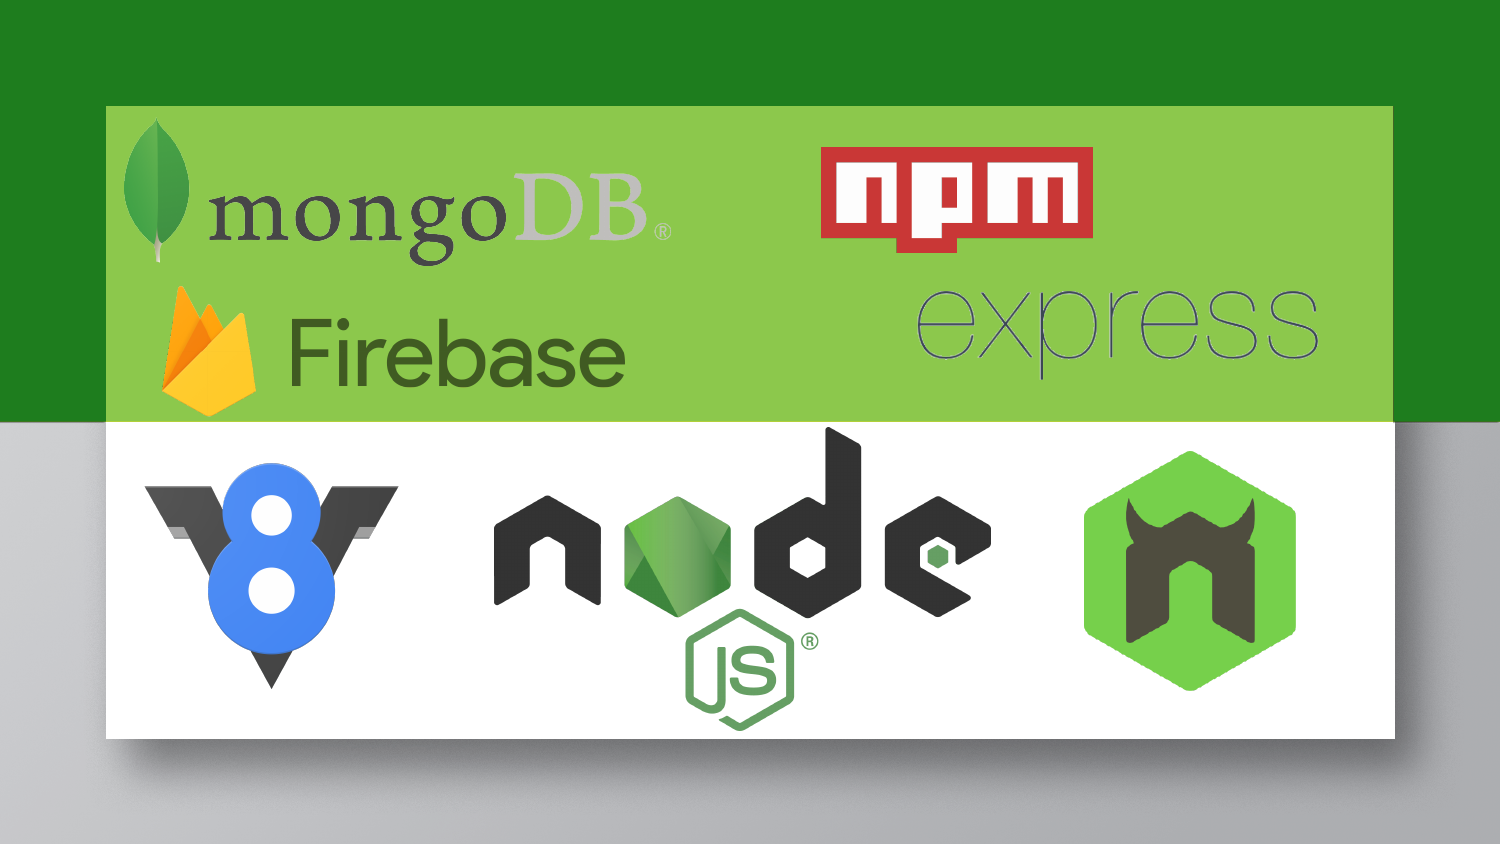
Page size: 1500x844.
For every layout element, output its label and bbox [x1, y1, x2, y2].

picture [0, 422, 1500, 844]
text_box [0, 0, 1500, 422]
picture [161, 286, 625, 418]
picture [124, 117, 671, 266]
picture [821, 147, 1375, 402]
